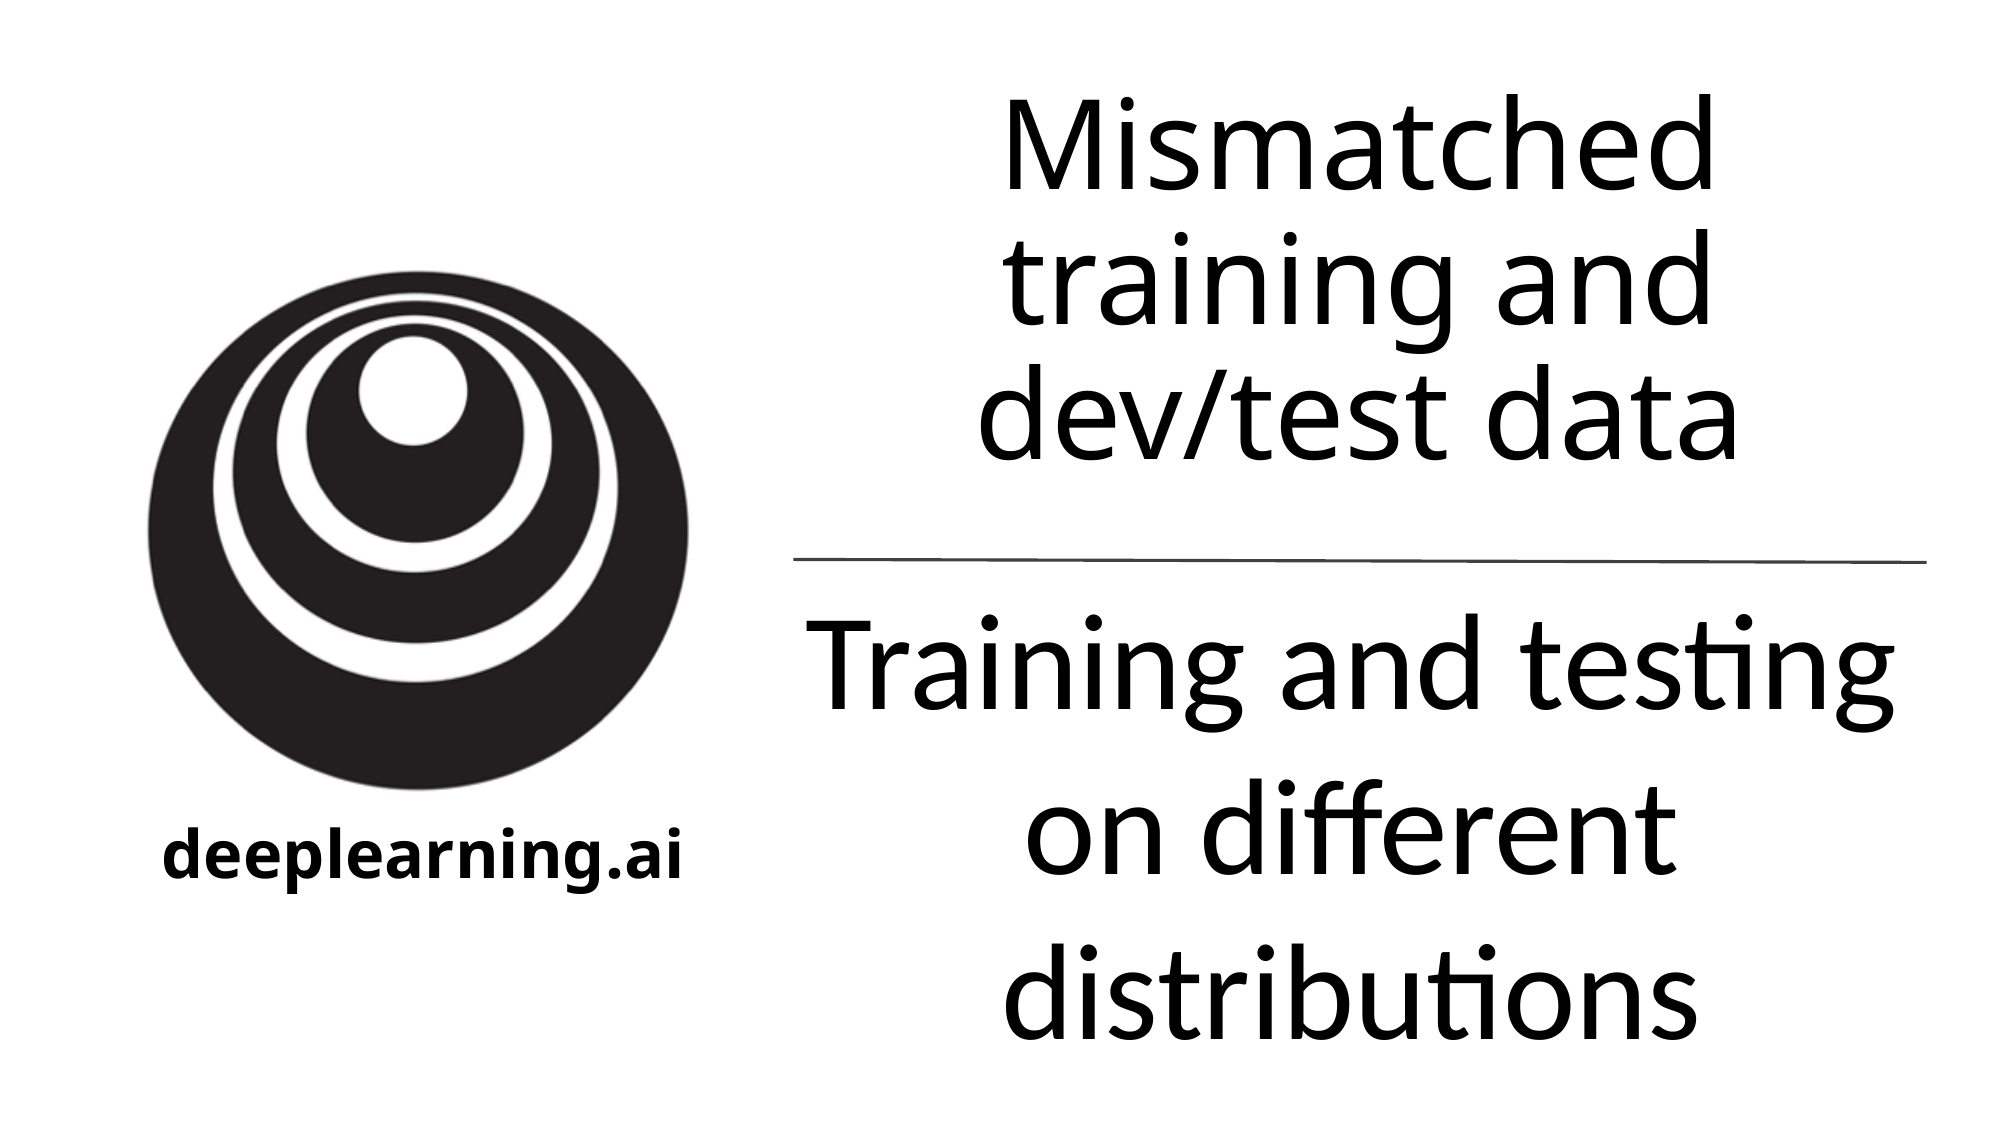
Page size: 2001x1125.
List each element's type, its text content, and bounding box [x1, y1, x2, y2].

title Mismatched training and dev/test data [765, 58, 1955, 495]
picture [108, 234, 739, 768]
text_box [179, 194, 669, 702]
text_box deeplearning.ai [56, 768, 703, 901]
text_box Training and testing on different distributions [703, 564, 2000, 1080]
